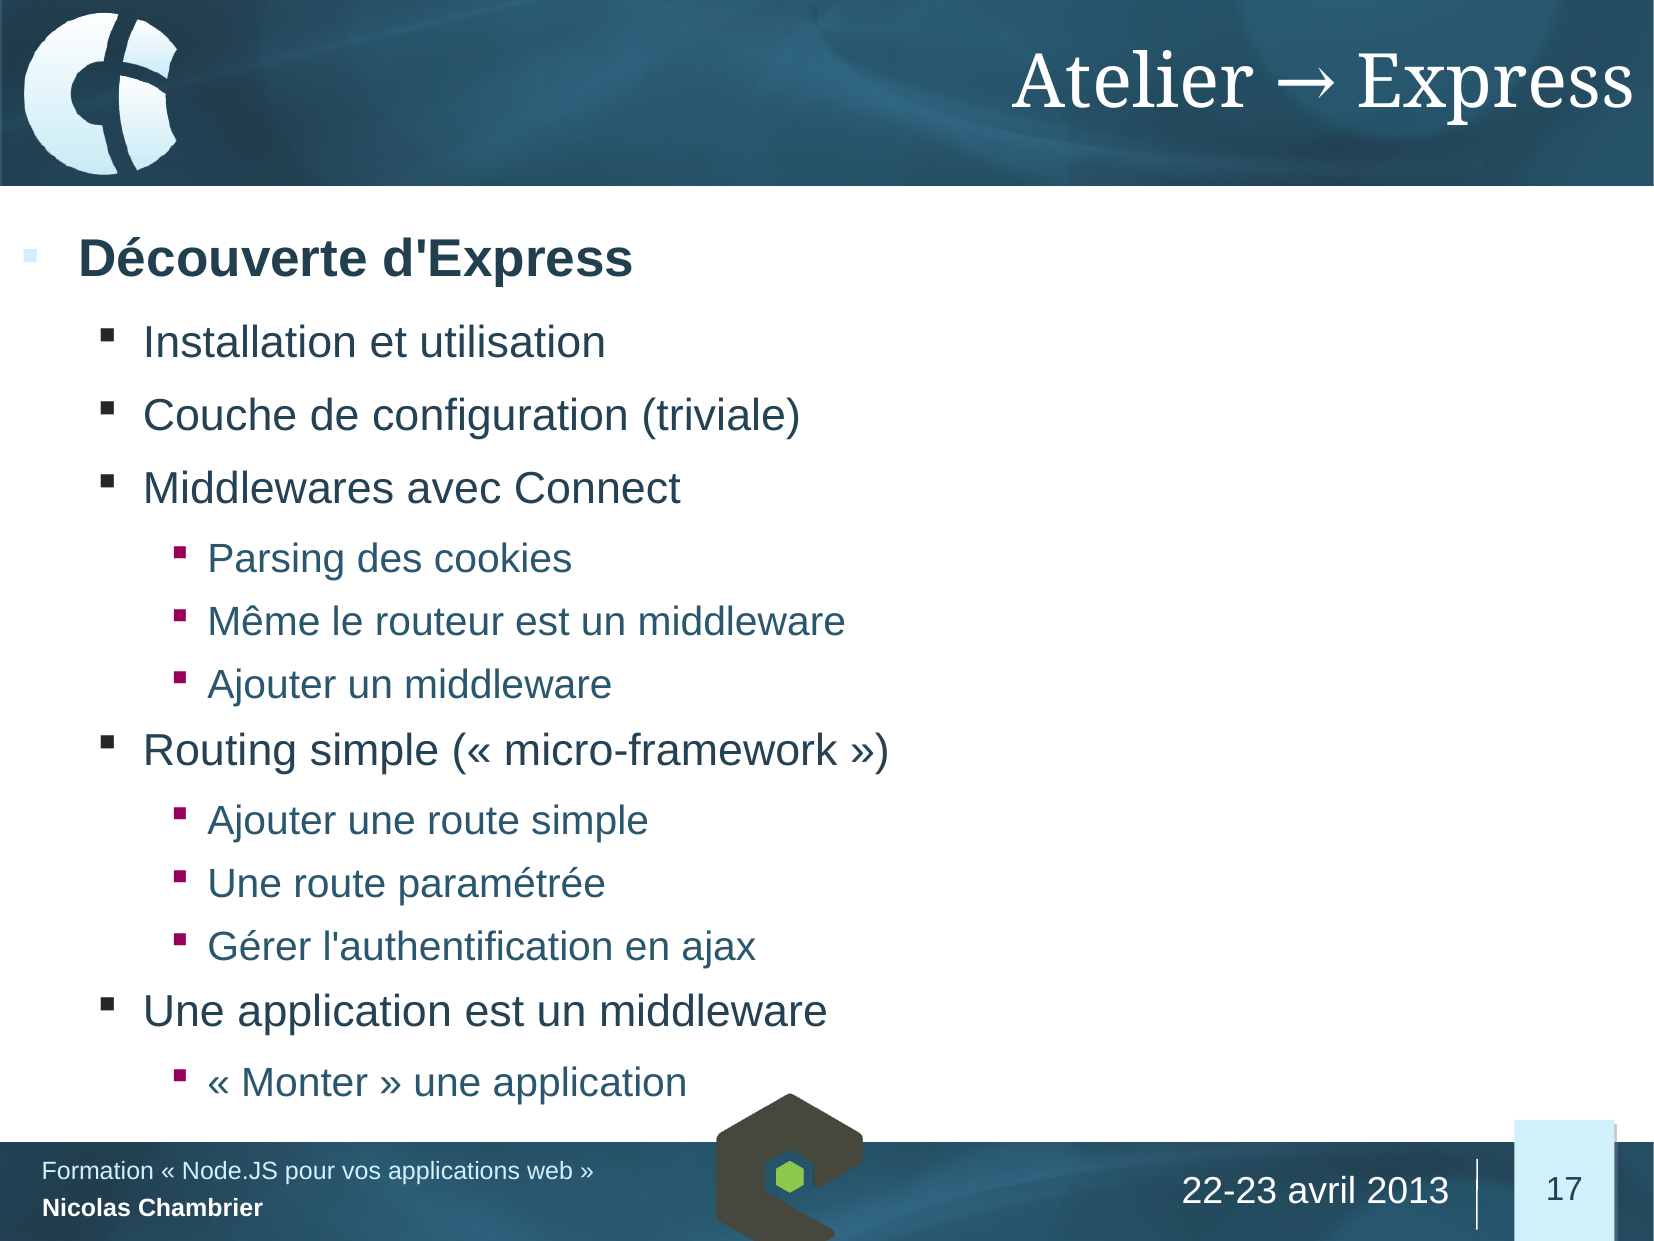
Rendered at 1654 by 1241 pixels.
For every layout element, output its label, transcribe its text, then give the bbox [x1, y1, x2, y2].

picture [0, 0, 221, 187]
title Atelier → Express [226, 0, 1654, 187]
picture [716, 1108, 863, 1241]
list Découverte d'Express Installation et utilisation Couche de configuration (triviale) Middlewares avec Connect Parsing des cookies Même le routeur est un middleware Ajouter un middleware Routing simple (« micro-framework ») Ajouter une route simple Une route paramétrée Gérer l'authentification en ajax Une application est un middleware « Monter » une application [23, 224, 1619, 1108]
